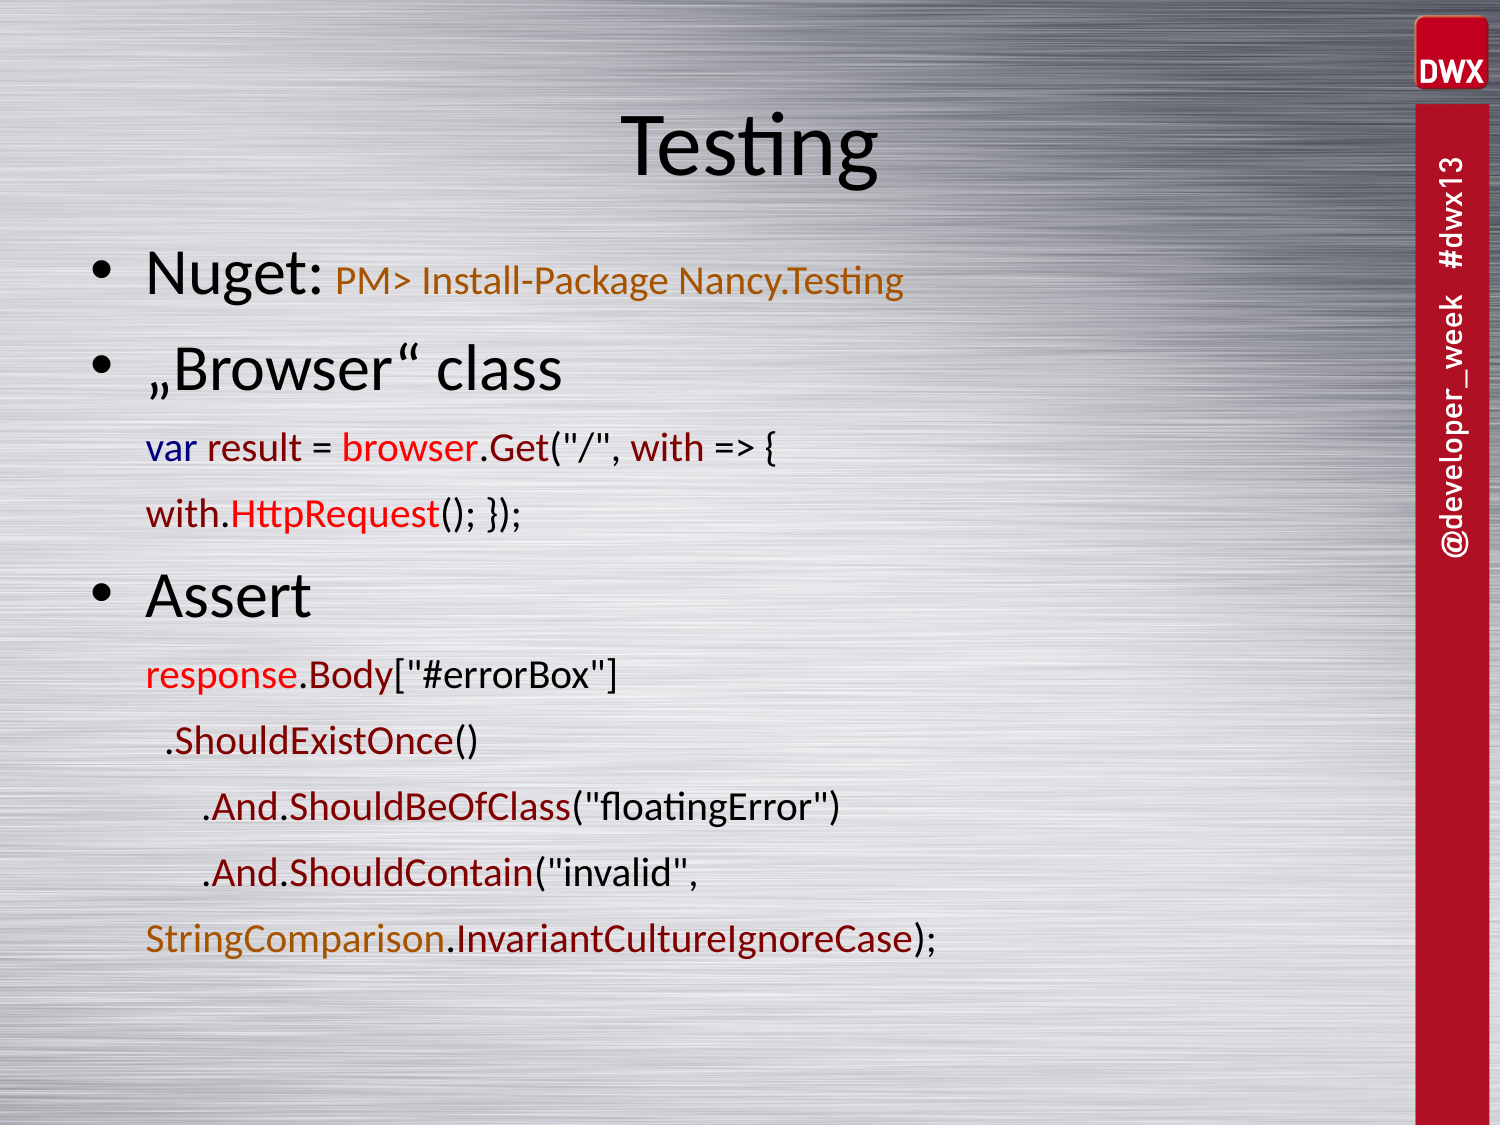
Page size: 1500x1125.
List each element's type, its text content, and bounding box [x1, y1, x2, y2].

list Nuget: PM> Install-Package Nancy.Testing „Browser“ class var result = browser.Get("/", with => { with.HttpRequest(); }); Assert response.Body["#errorBox"] .ShouldExistOnce() .And.ShouldBeOfClass("floatingError") .And.ShouldContain("invalid", StringComparison.InvariantCultureIgnoreCase); [75, 221, 1426, 977]
title Testing [75, 45, 1426, 221]
picture [0, 0, 1500, 1125]
